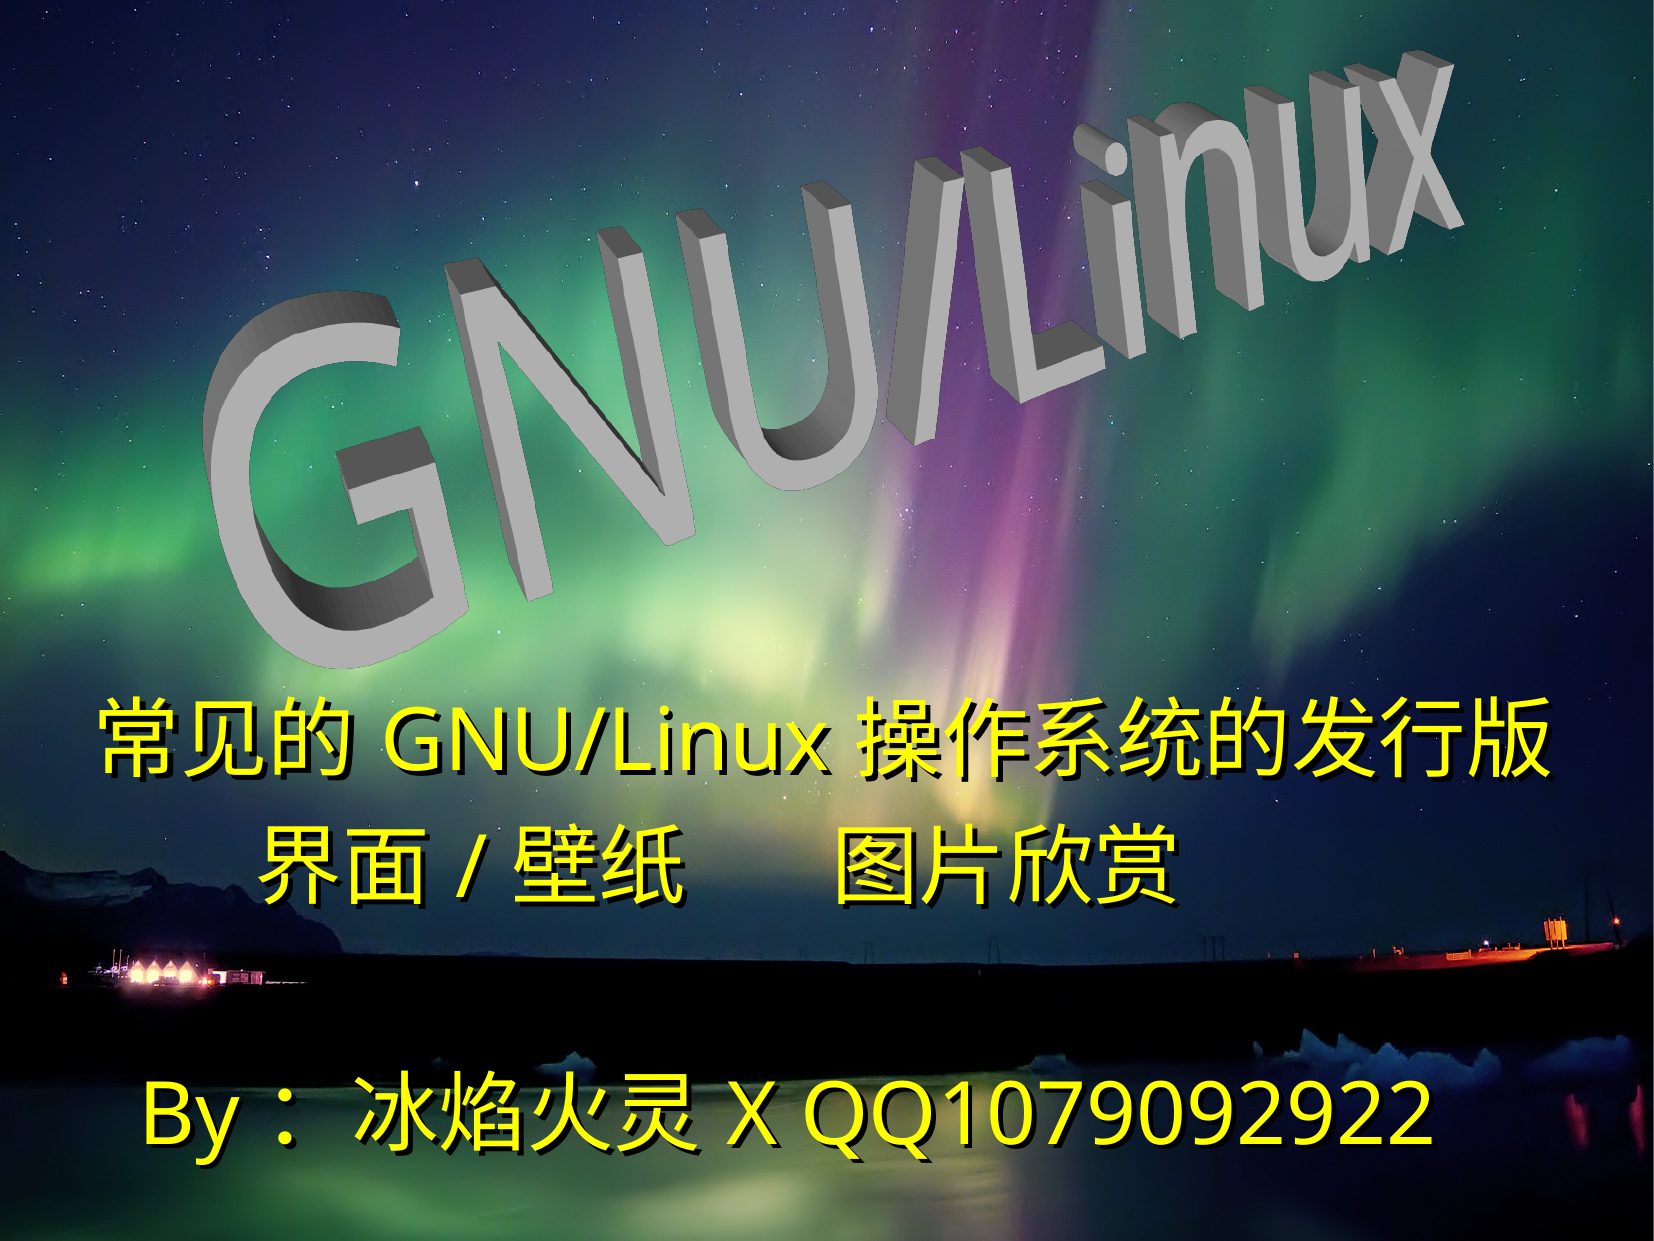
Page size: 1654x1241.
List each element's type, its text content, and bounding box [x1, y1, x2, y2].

picture [0, 0, 1654, 1241]
text_box 常见的GNU/Linux操作系统的发行版 界面/壁纸 图片欣赏 By：冰焰火灵X QQ1079092922 [78, 661, 1625, 1027]
